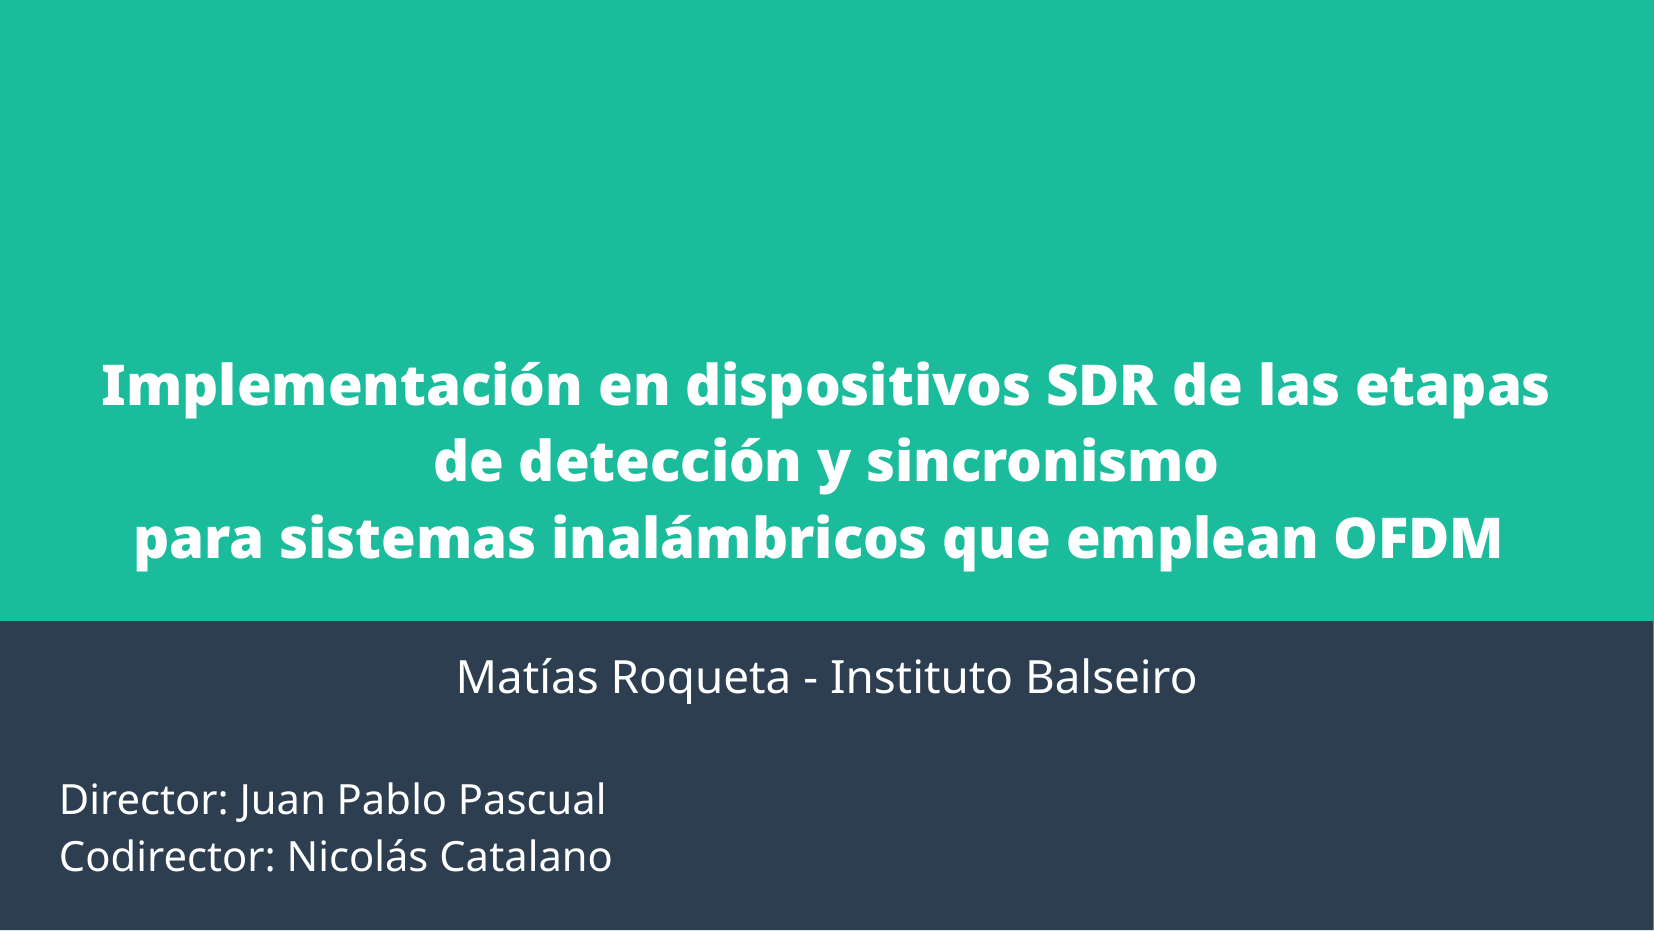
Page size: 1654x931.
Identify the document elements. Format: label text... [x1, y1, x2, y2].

subtitle Matías Roqueta - Instituto Balseiro Director: Juan Pablo Pascual Codirector: Nicolás Catalano [59, 639, 1595, 889]
title Implementación en dispositivos SDR de las etapas de detección y sincronismo para sistemas inalámbricos que emplean OFDM [59, 344, 1595, 586]
